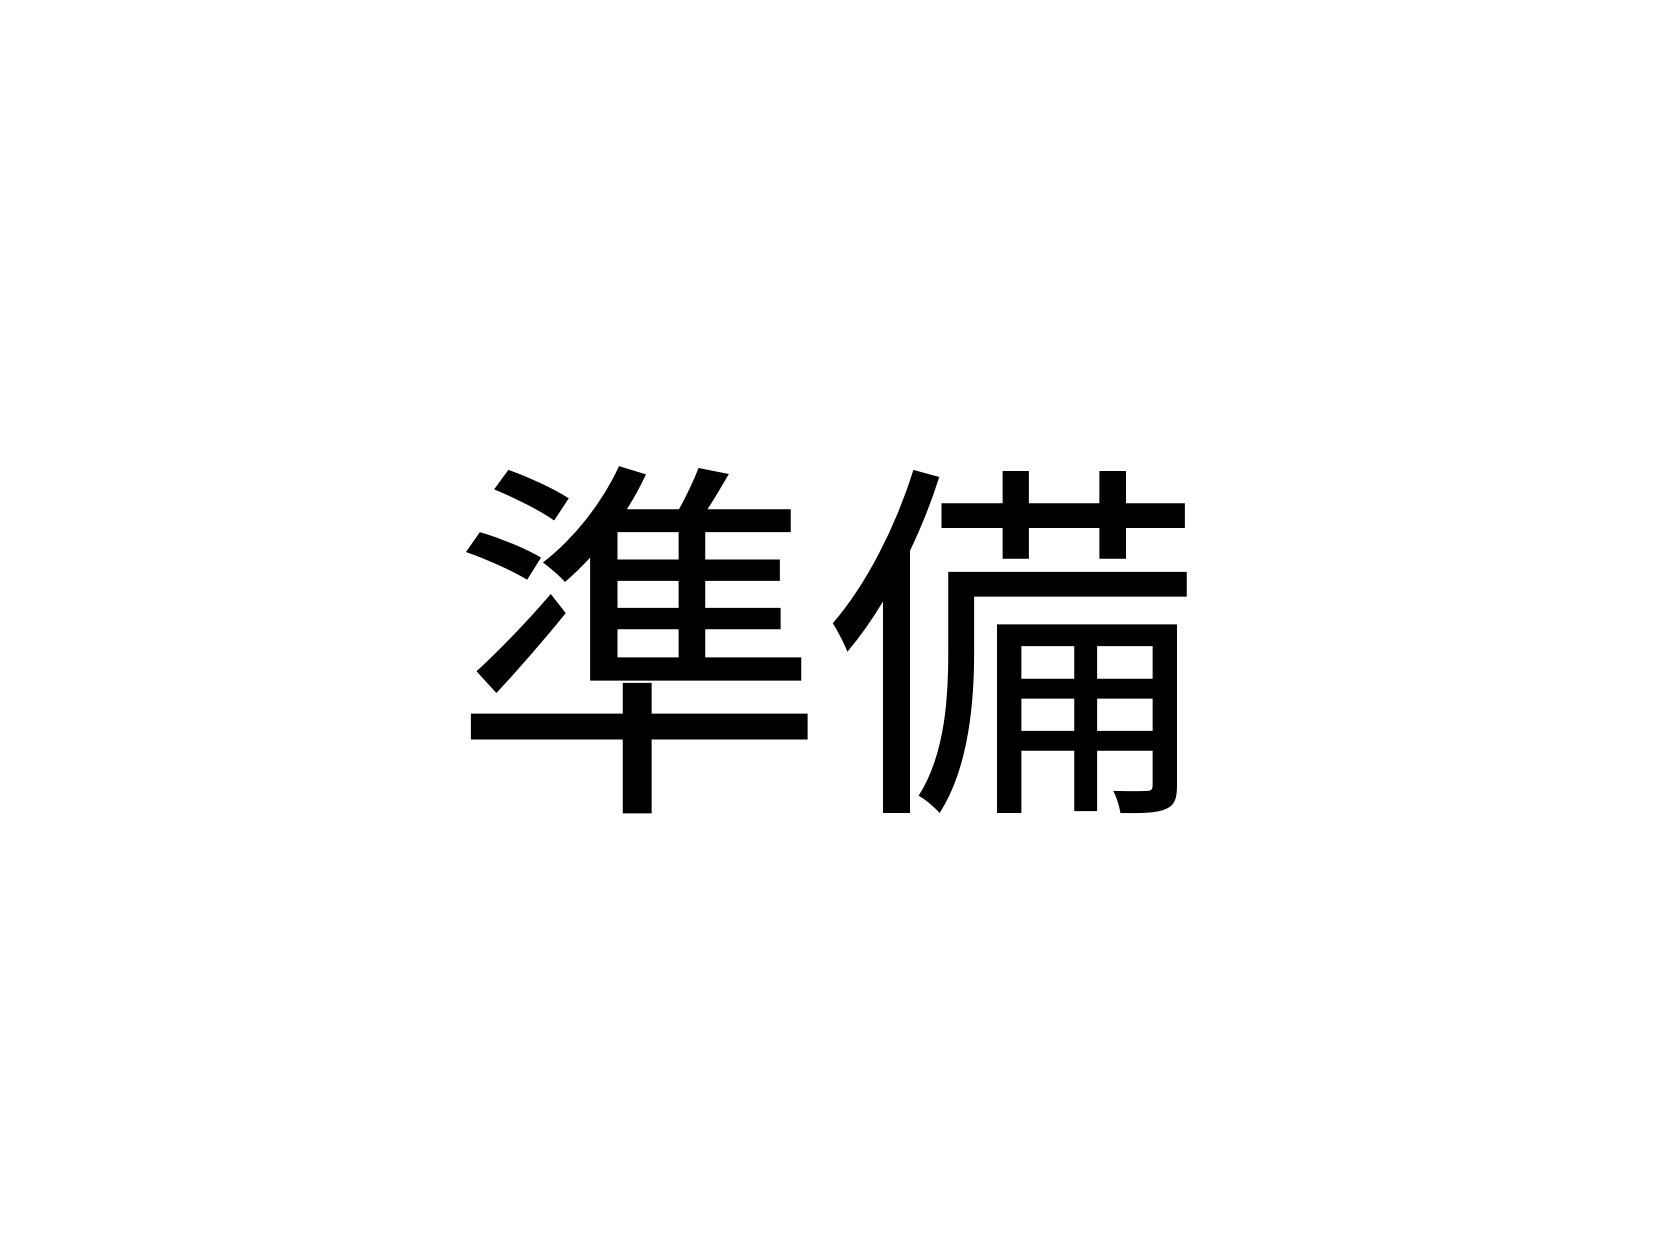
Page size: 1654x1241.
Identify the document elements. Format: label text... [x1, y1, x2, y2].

title 準備 [82, 339, 1571, 902]
